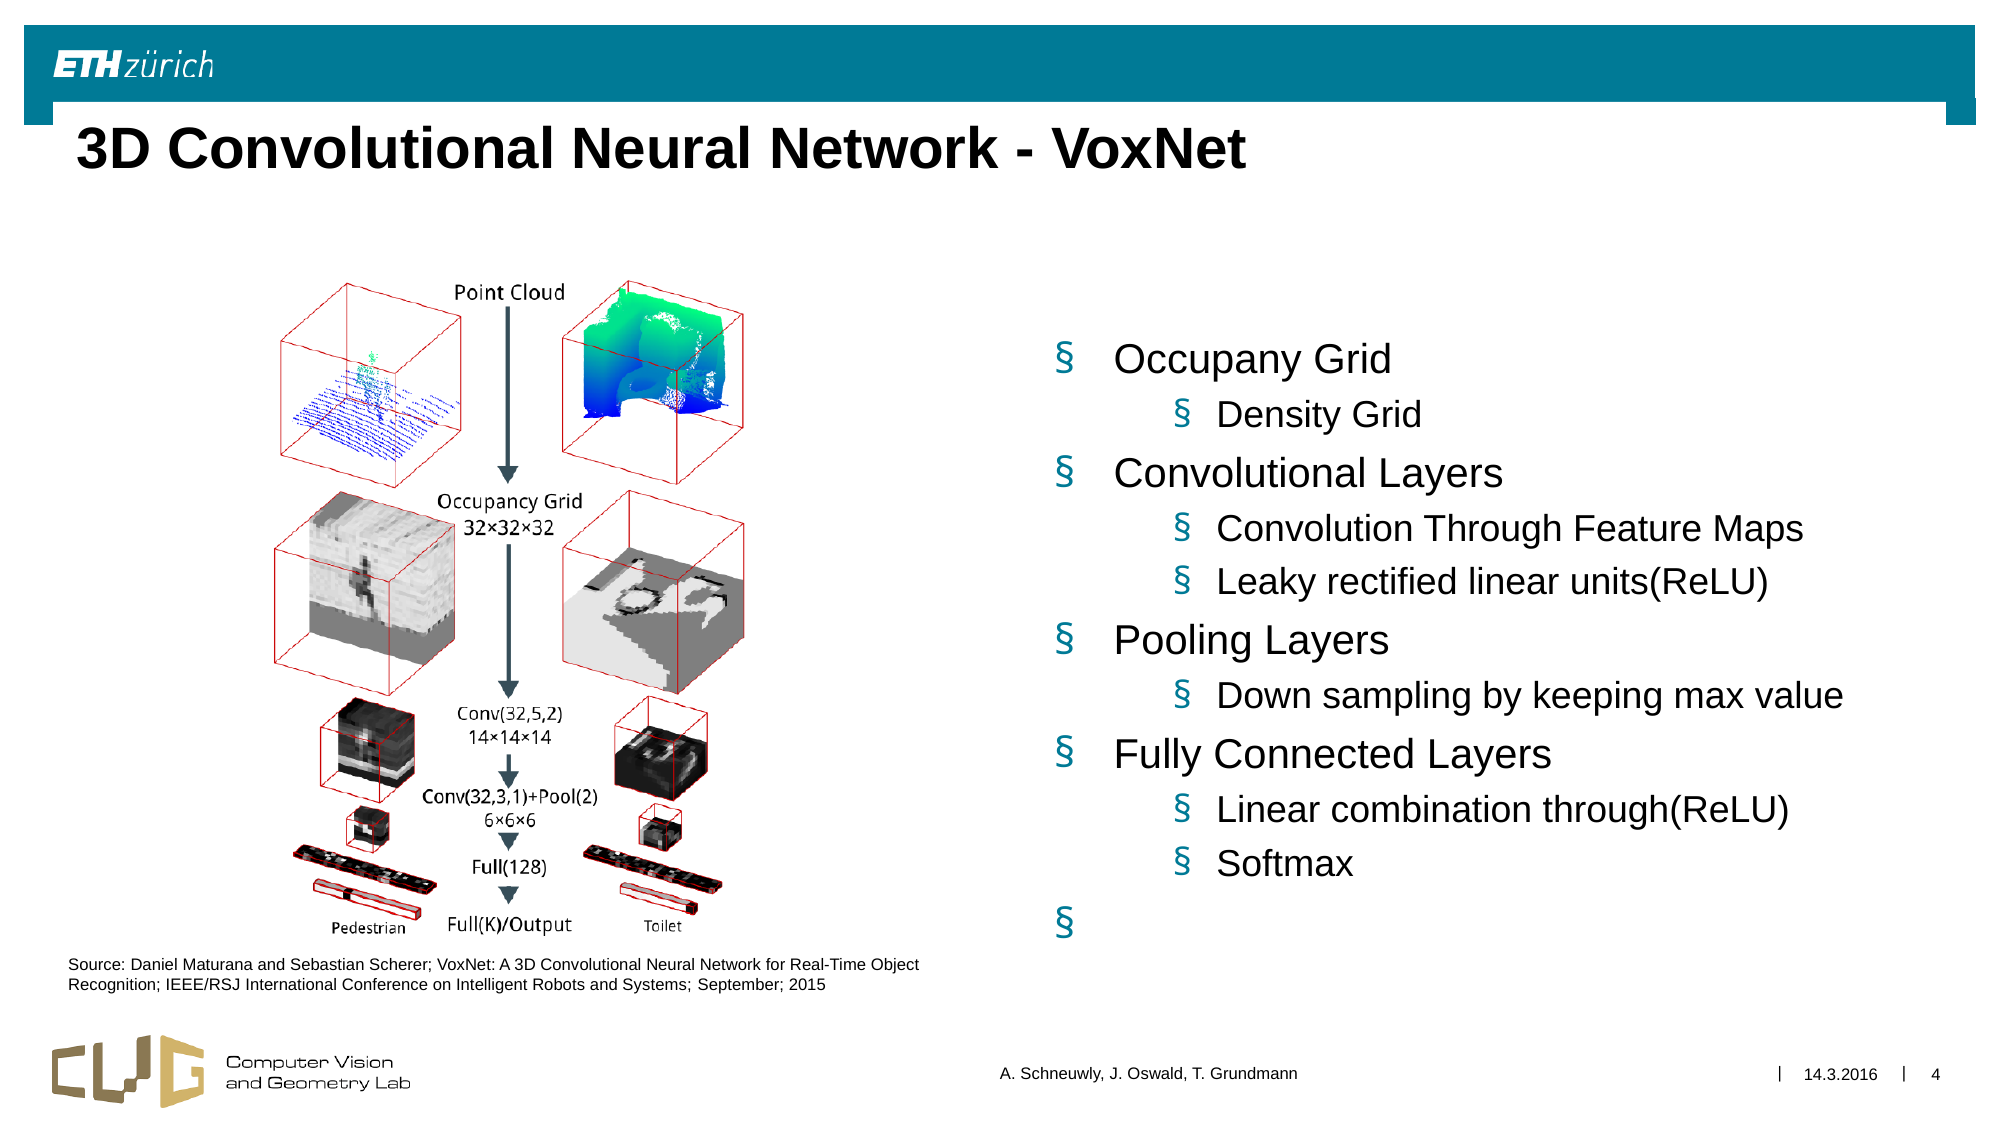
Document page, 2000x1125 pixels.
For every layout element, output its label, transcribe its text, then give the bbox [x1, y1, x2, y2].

text_box 6 [1906, 1034, 1966, 1112]
title 3D Convolutional Neural Network - VoxNet [53, 101, 1946, 262]
text_box A. Schneuwly, J. Oswald, T. Grundmann [999, 1034, 1760, 1111]
text_box 14.3.2016 [1790, 1034, 1892, 1112]
text_box Source: Daniel Maturana and Sebastian Scherer; VoxNet: A 3D Convolutional Neural Network for Real-Time Object Recognition; IEEE/RSJ International Conference on Intelligent Robots and Systems; September; 2015 [53, 946, 988, 1003]
list Occupany Grid Density Grid Convolutional Layers Convolution Through Feature Maps Leaky rectified linear units(ReLU) Pooling Layers Down sampling by keeping max value Fully Connected Layers Linear combination through(ReLU) Softmax [1031, 332, 1945, 1024]
picture [250, 262, 771, 946]
